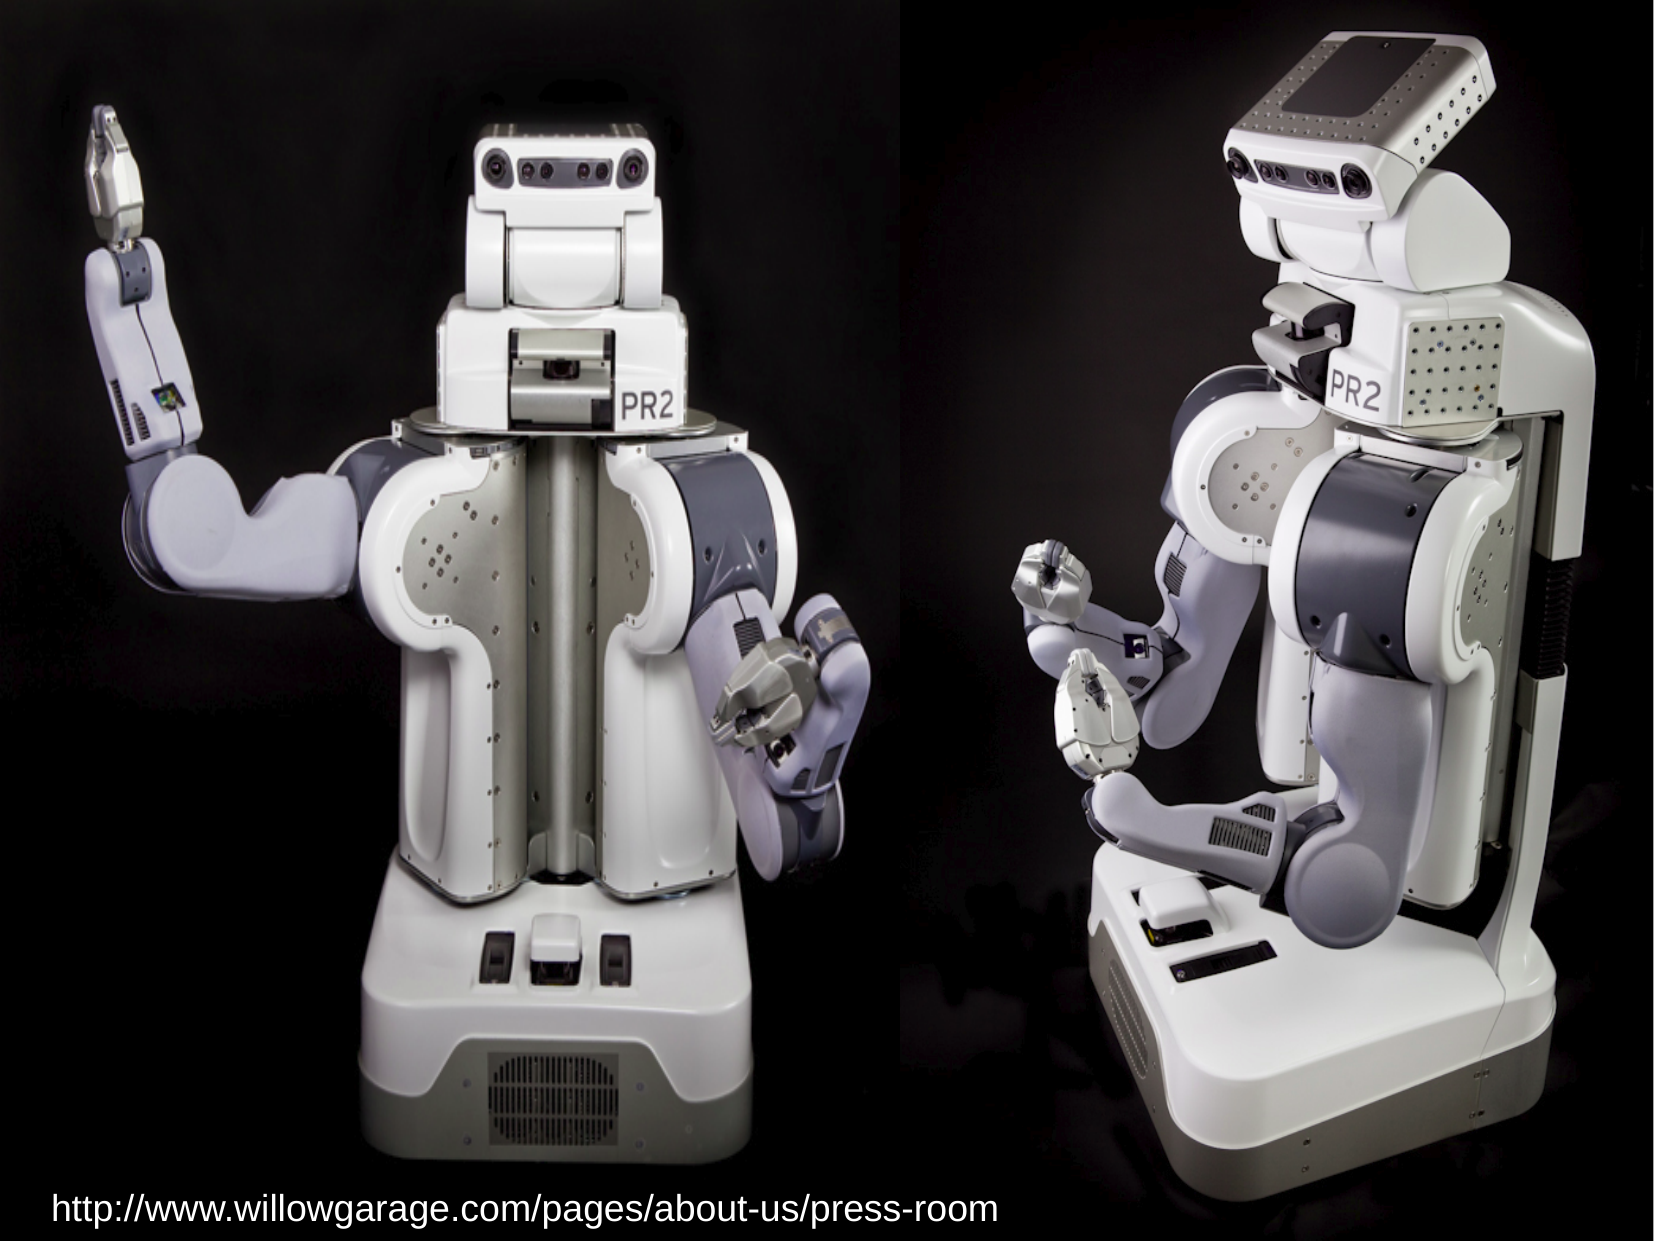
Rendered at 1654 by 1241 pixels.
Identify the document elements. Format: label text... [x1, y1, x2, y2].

picture [0, 0, 1654, 1241]
text_box http://www.willowgarage.com/pages/about-us/press-room [36, 1179, 1015, 1237]
